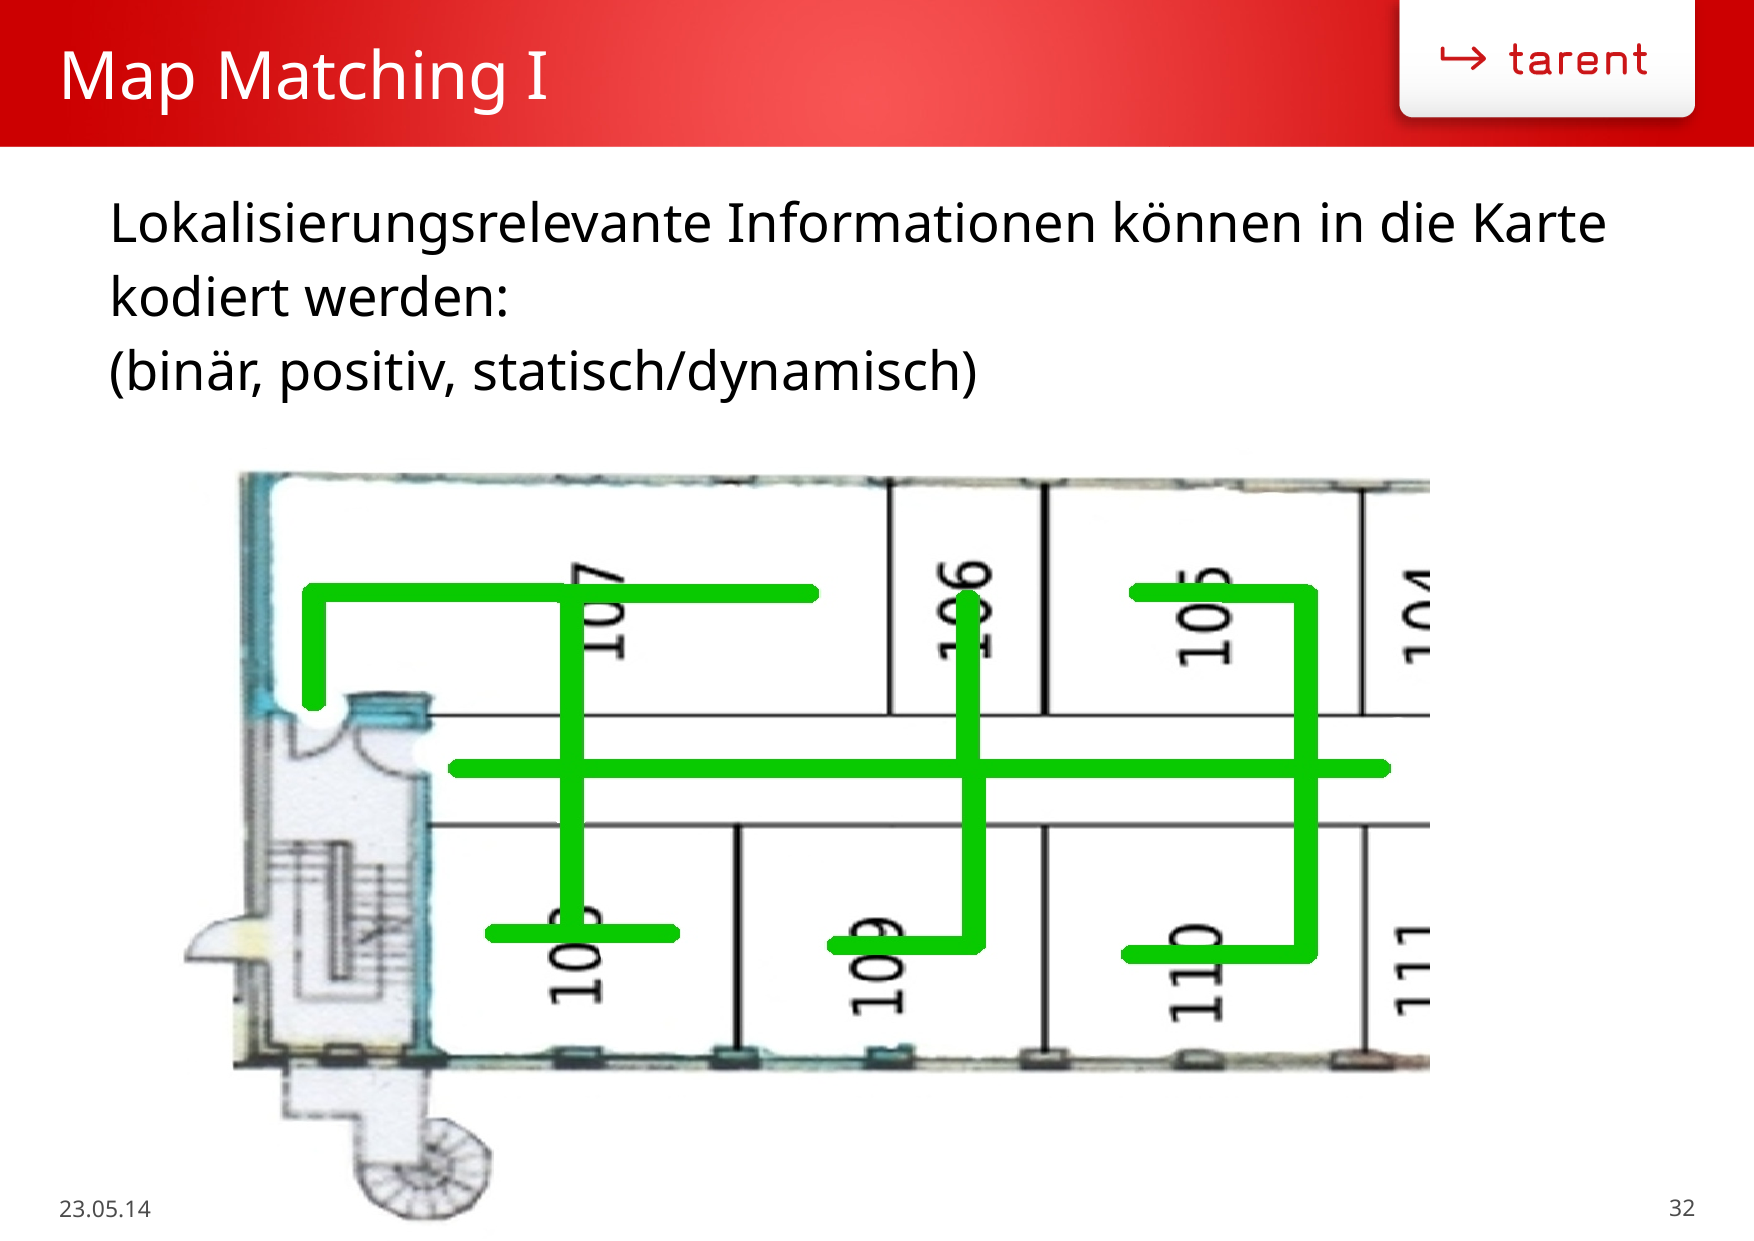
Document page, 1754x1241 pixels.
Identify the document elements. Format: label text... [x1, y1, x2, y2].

text_box Lokalisierungsrelevante Informationen können in die Karte kodiert werden: (binär, positiv, statisch/dynamisch) [94, 177, 1678, 391]
picture [0, 0, 1754, 1241]
title Map Matching I [59, 0, 1638, 177]
